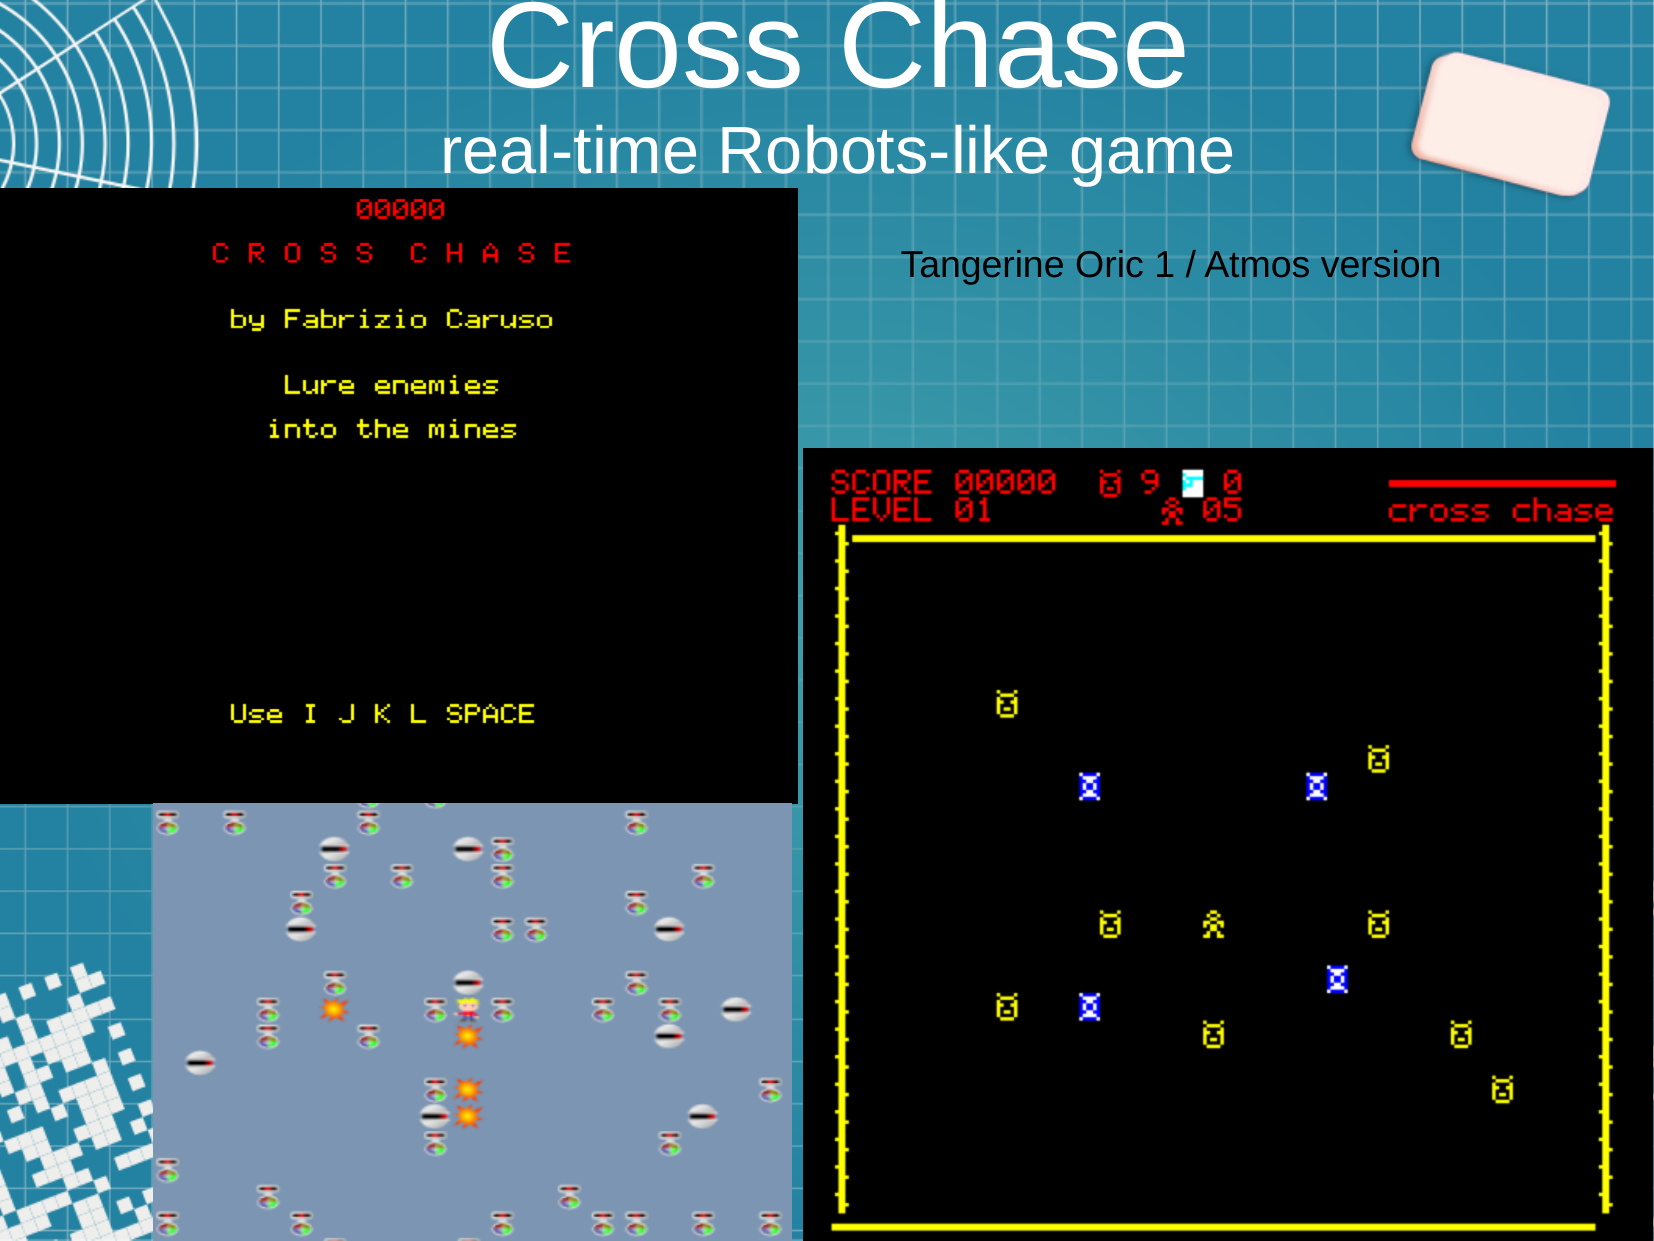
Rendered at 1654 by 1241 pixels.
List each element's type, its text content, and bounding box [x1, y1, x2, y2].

picture [0, 0, 1654, 1241]
title Cross Chase real-time Robots-like game [94, 0, 1583, 225]
text_box Tangerine Oric 1 / Atmos version [885, 236, 1501, 294]
